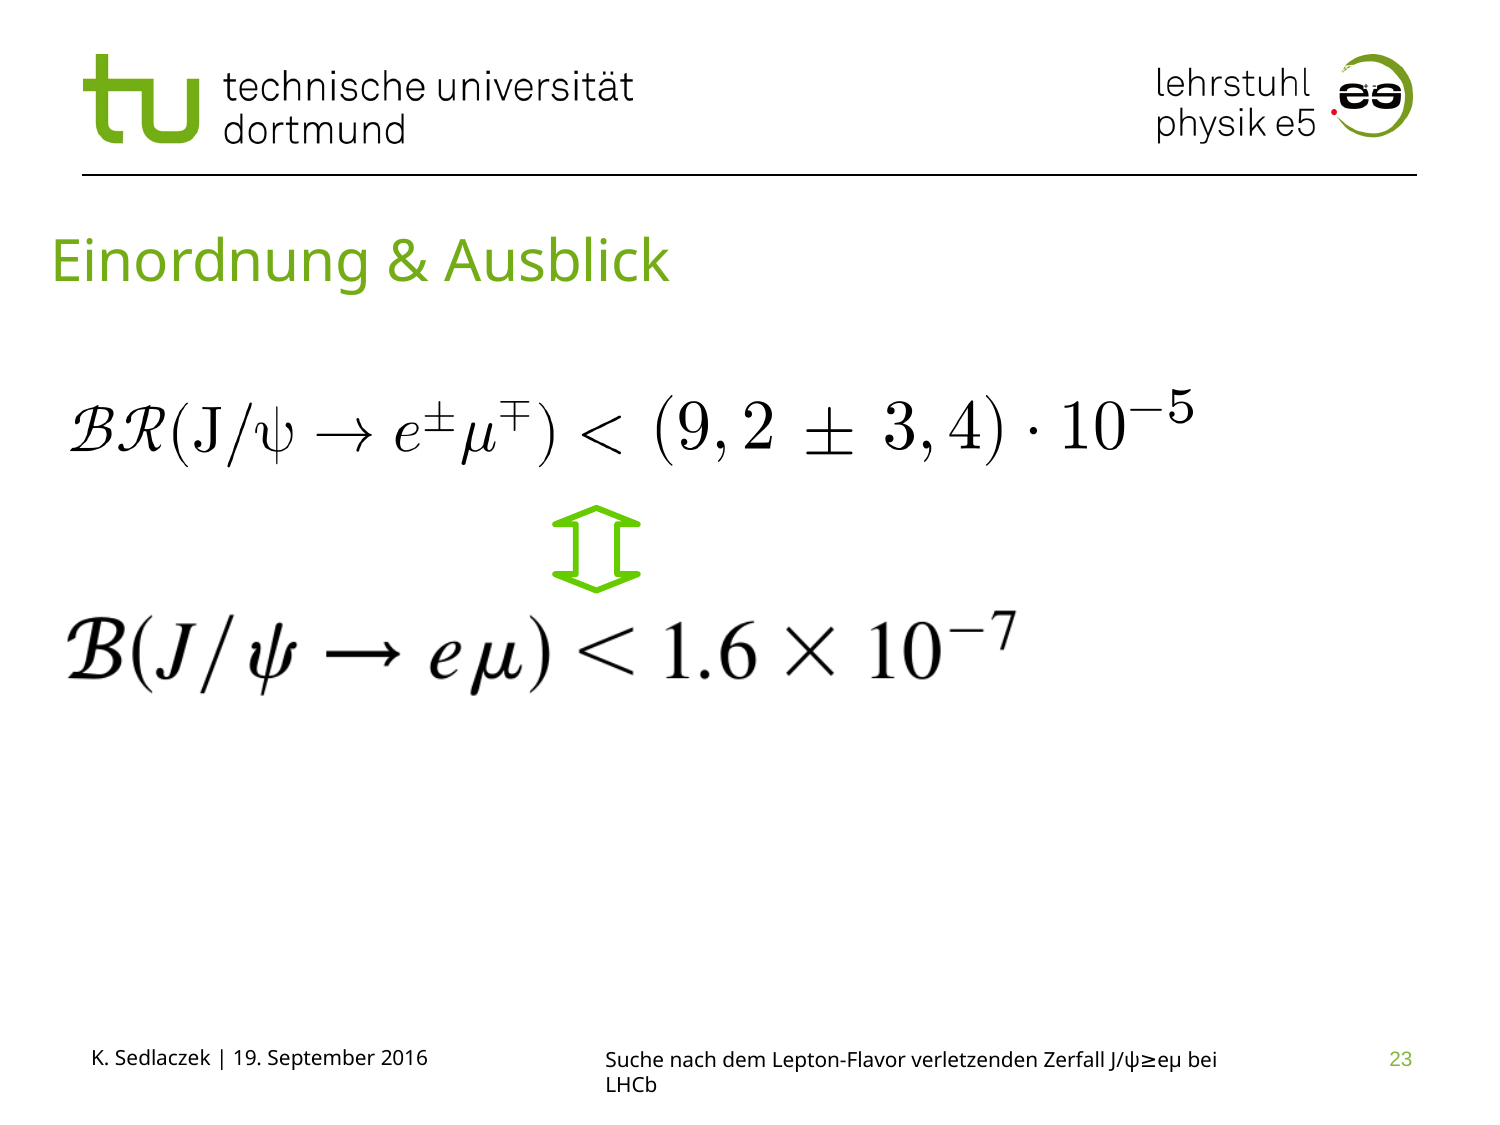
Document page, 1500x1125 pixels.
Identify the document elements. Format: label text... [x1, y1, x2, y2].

picture [1158, 54, 1413, 144]
text_box Suche nach dem Lepton-Flavor verletzenden Zerfall J/ψ≥eµ bei LHCb [590, 1039, 1288, 1093]
text_box K. Sedlaczek | 19. September 2016 [76, 1037, 513, 1113]
picture [83, 54, 633, 144]
picture [655, 371, 1205, 473]
picture [69, 376, 642, 495]
picture [59, 602, 1029, 707]
title Einordnung & Ausblick [35, 177, 1405, 340]
